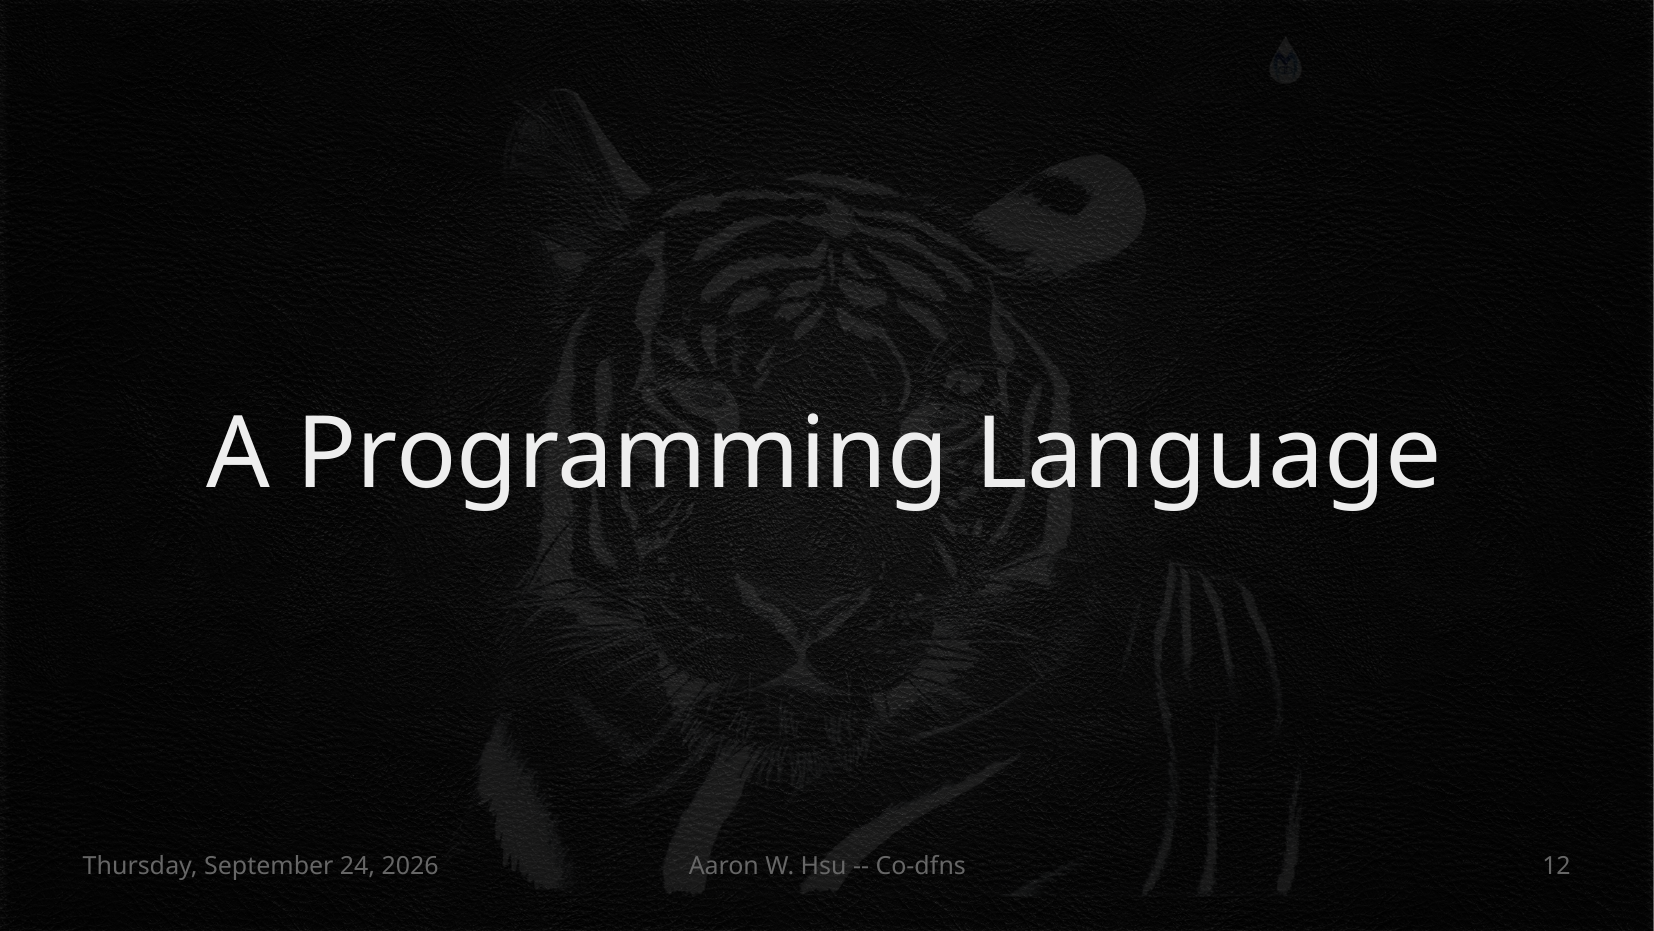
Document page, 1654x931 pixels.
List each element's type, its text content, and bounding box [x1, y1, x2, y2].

text_box A Programming Language [60, 372, 1591, 523]
picture [0, 0, 1654, 931]
